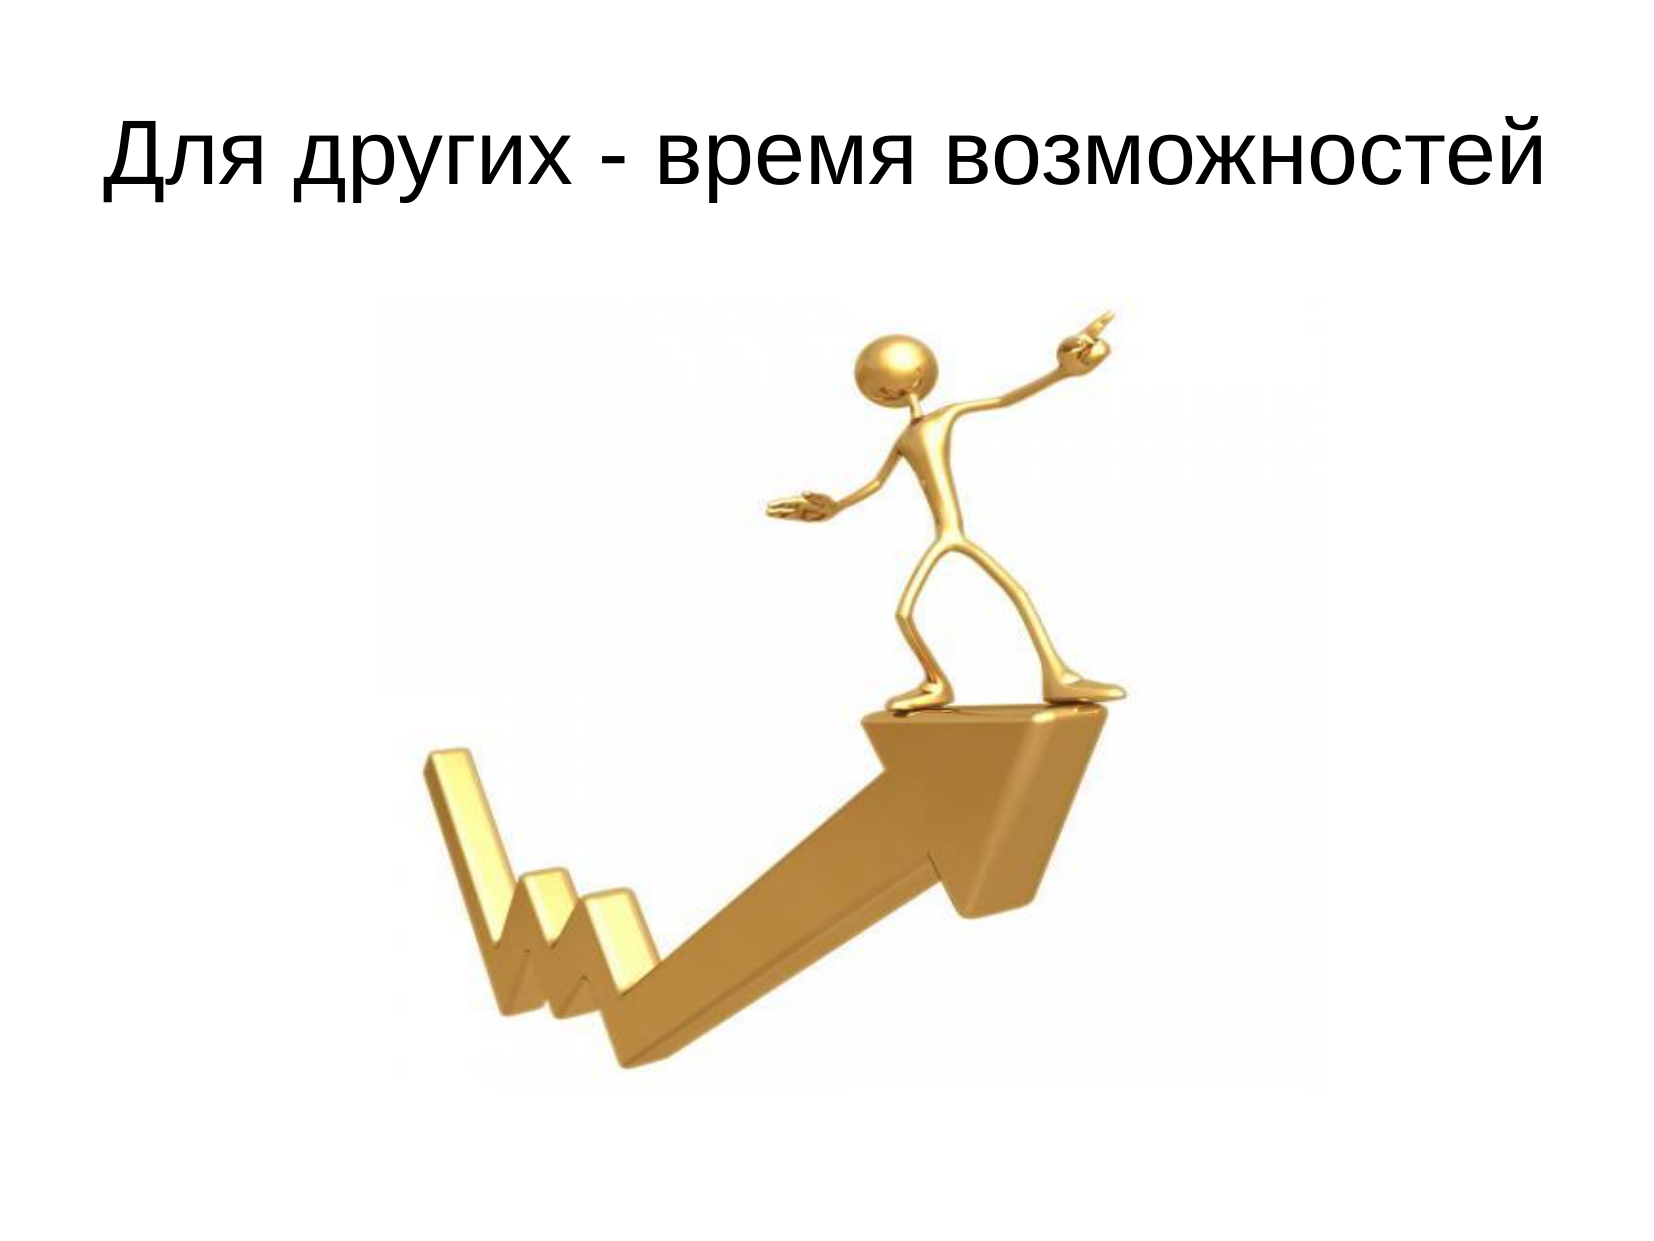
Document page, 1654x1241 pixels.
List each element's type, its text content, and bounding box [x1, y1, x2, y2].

title Для других - время возможностей [82, 56, 1571, 250]
picture [378, 296, 1329, 1093]
